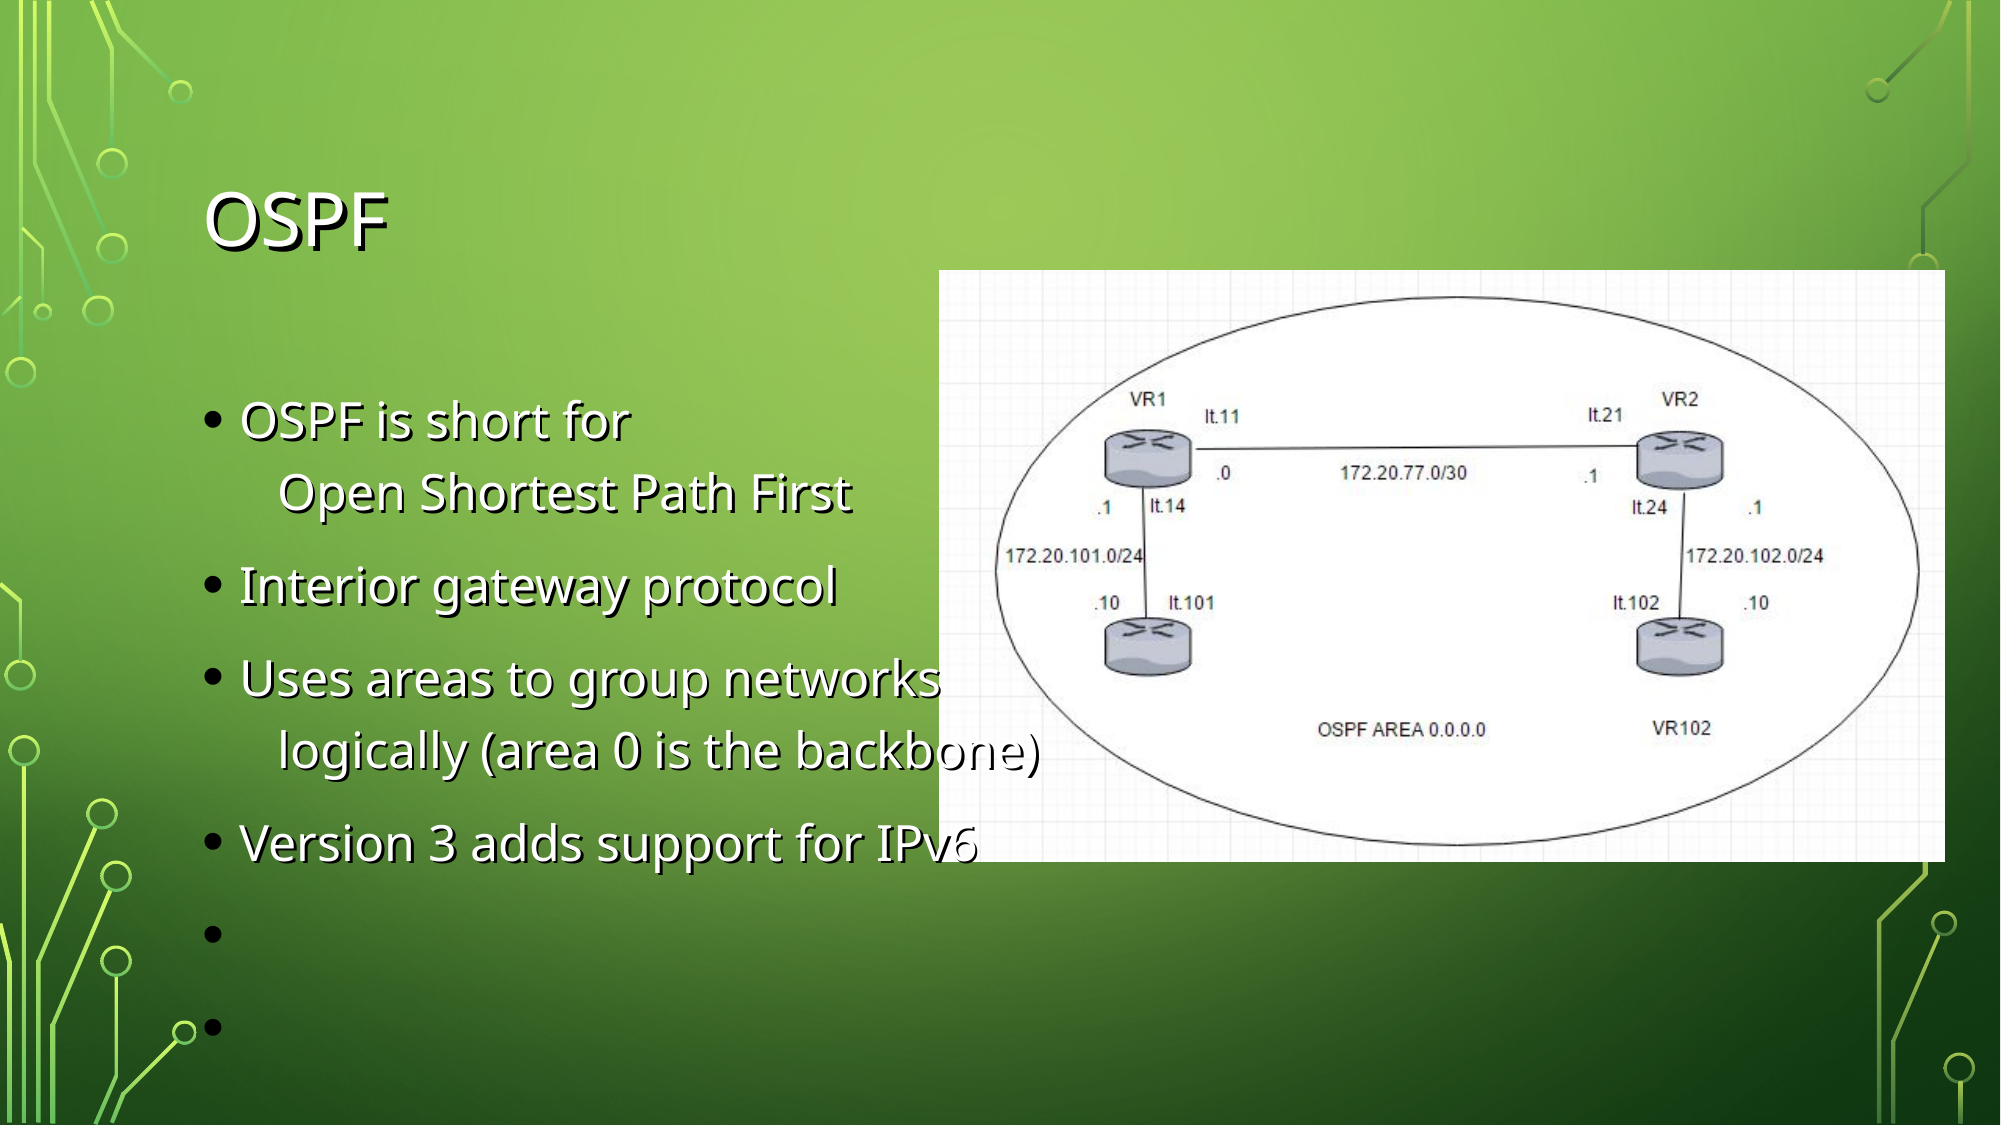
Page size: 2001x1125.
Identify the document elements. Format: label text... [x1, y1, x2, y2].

title OSPF [187, 101, 1813, 344]
picture [939, 270, 1945, 862]
list OSPF is short for Open Shortest Path First Interior gateway protocol Uses areas to group networks logically (area 0 is the backbone) Version 3 adds support for IPv6 [187, 369, 1813, 951]
